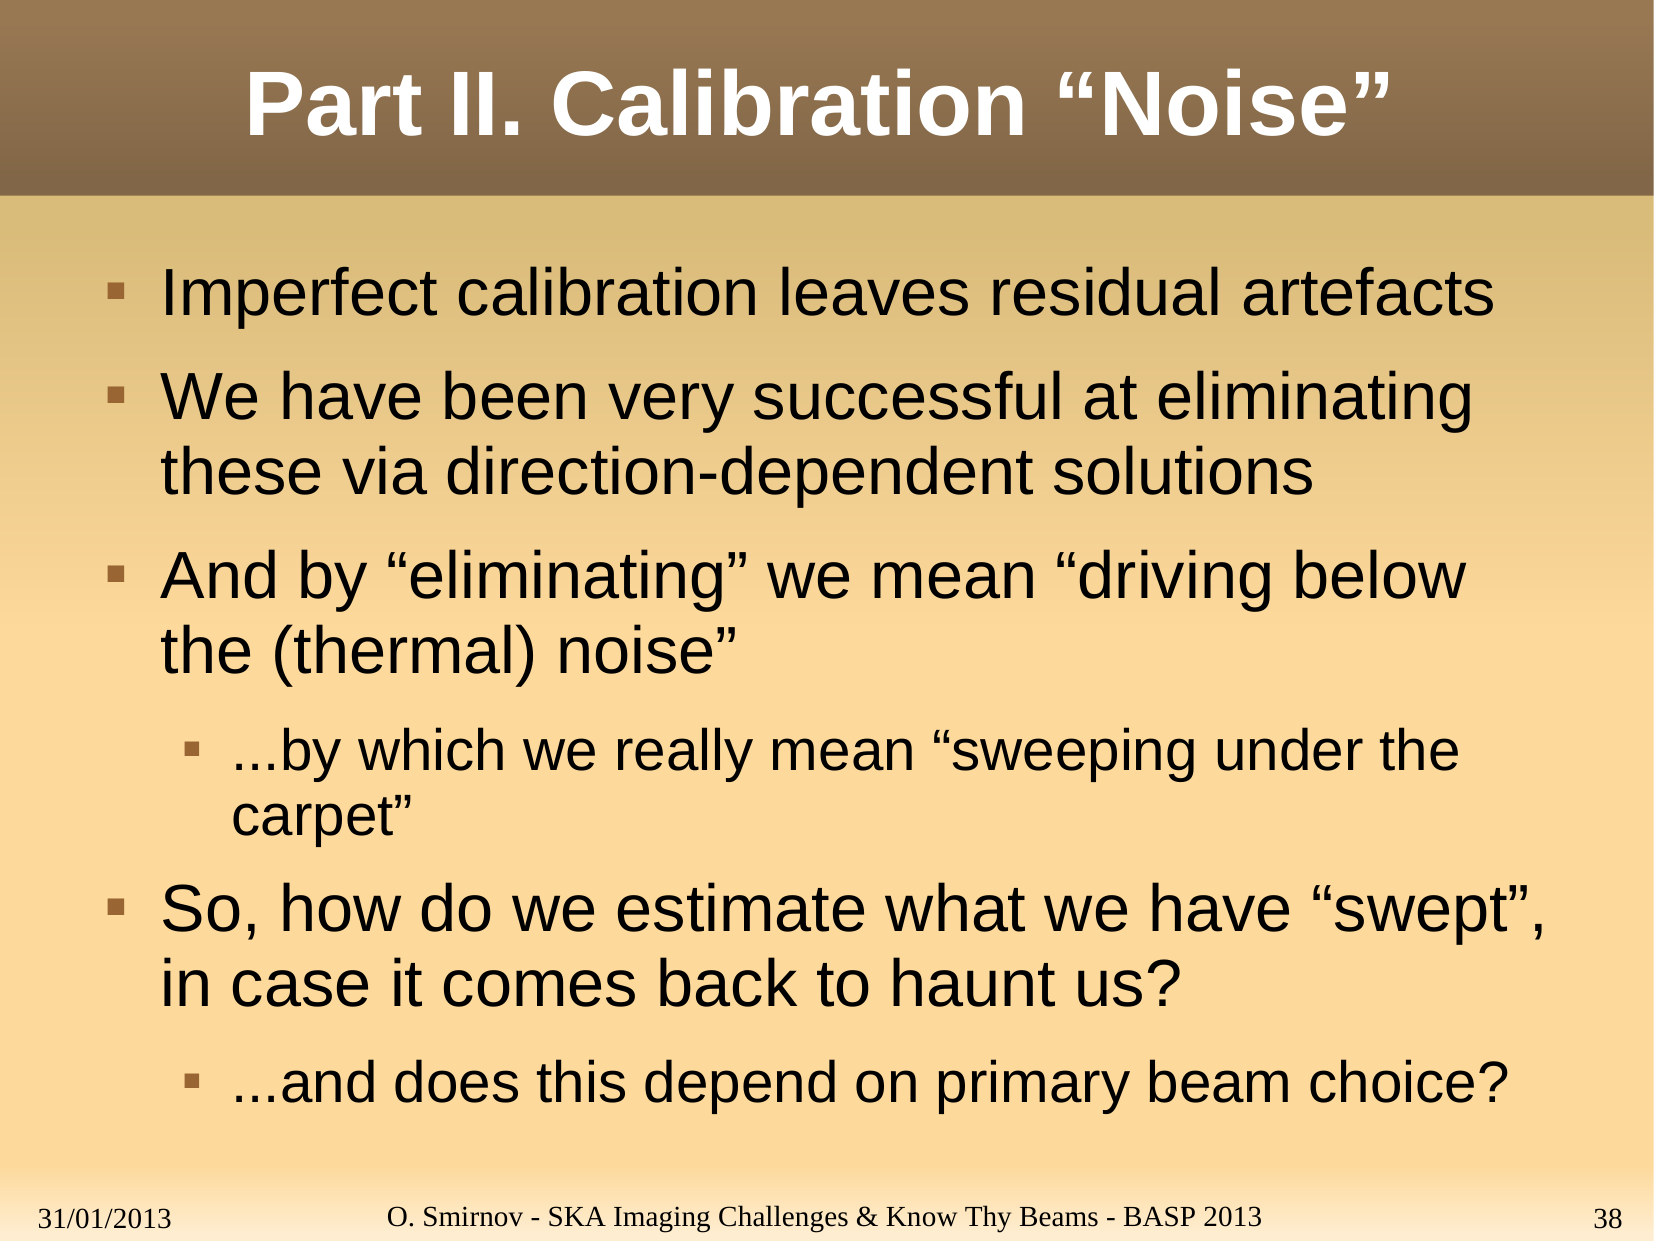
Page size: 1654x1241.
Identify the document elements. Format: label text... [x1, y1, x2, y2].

list Imperfect calibration leaves residual artefacts We have been very successful at eliminating these via direction-dependent solutions And by “eliminating” we mean “driving below the (thermal) noise” ...by which we really mean “sweeping under the carpet” So, how do we estimate what we have “swept”, in case it comes back to haunt us? ...and does this depend on primary beam choice? [90, 255, 1579, 1116]
picture [0, 0, 1654, 1241]
title Part II. Calibration “Noise” [76, 0, 1565, 208]
